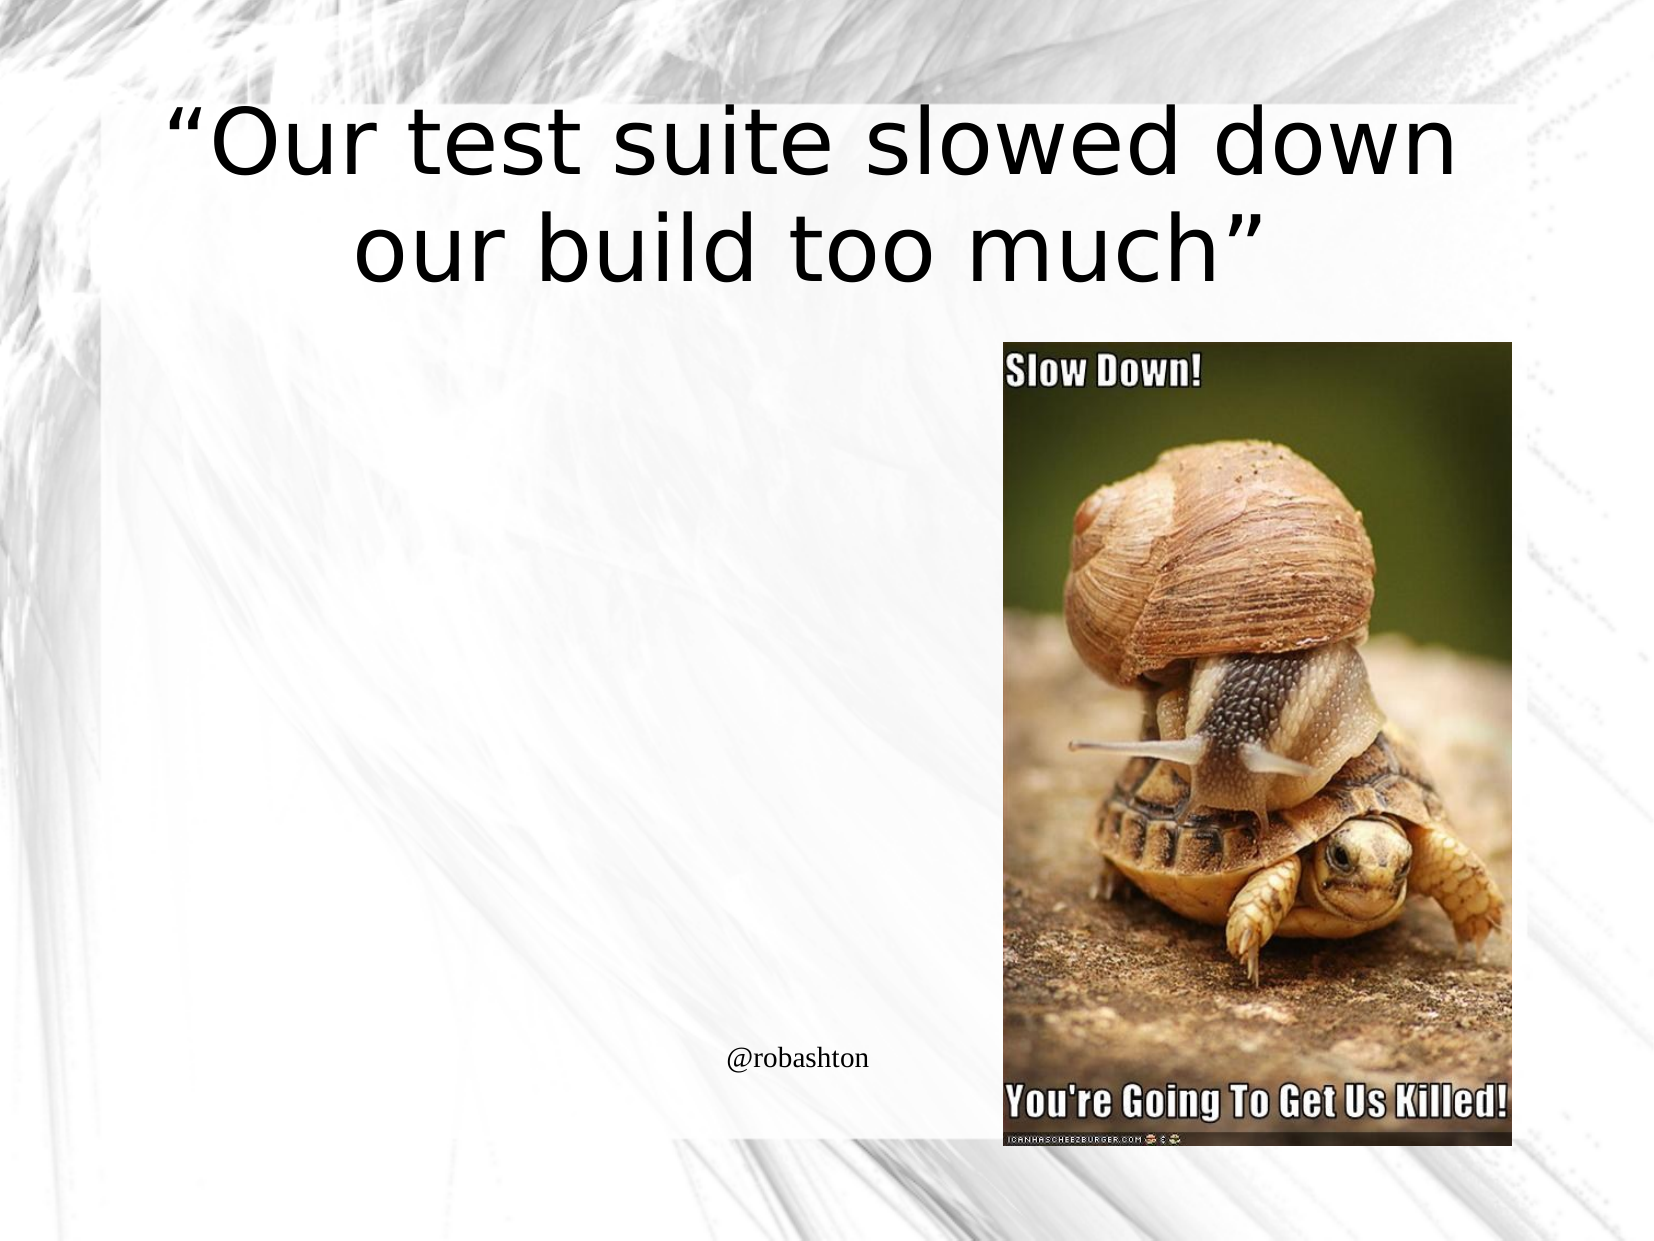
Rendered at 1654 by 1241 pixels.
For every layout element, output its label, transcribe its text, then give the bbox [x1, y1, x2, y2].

picture [0, 0, 1654, 1241]
title “Our test suite slowed down our build too much” [118, 89, 1506, 304]
